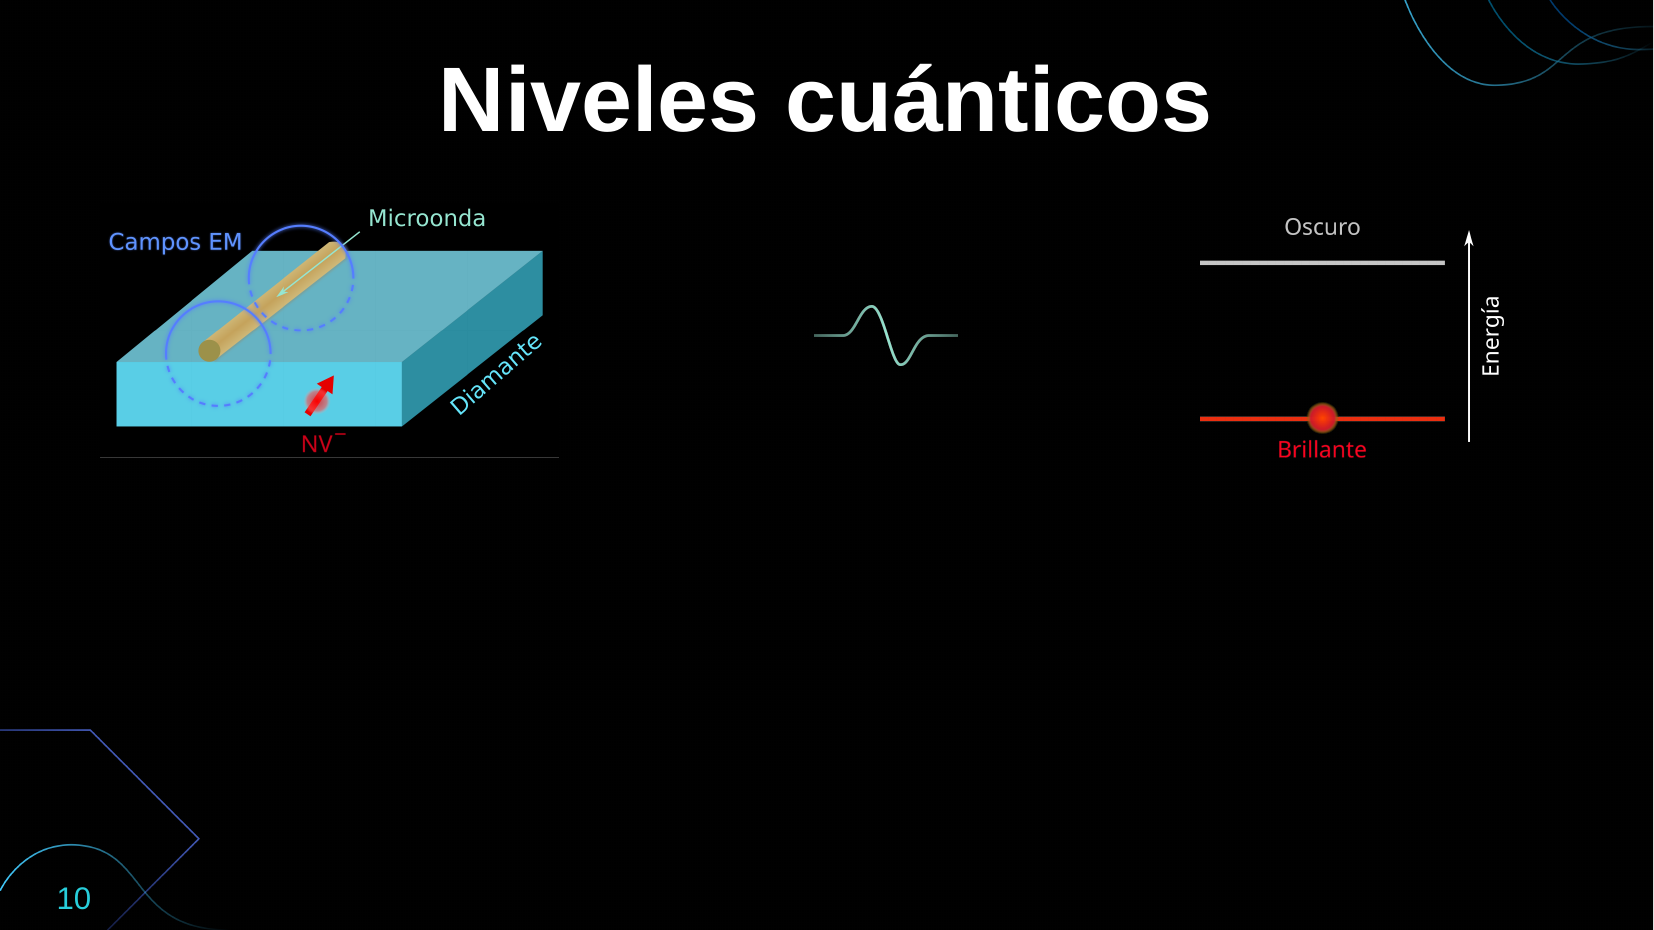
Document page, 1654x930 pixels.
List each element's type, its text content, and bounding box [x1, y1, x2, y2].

text_box Niveles cuánticos [424, 40, 1229, 159]
picture [0, 0, 1654, 930]
text_box <number> [42, 873, 215, 930]
